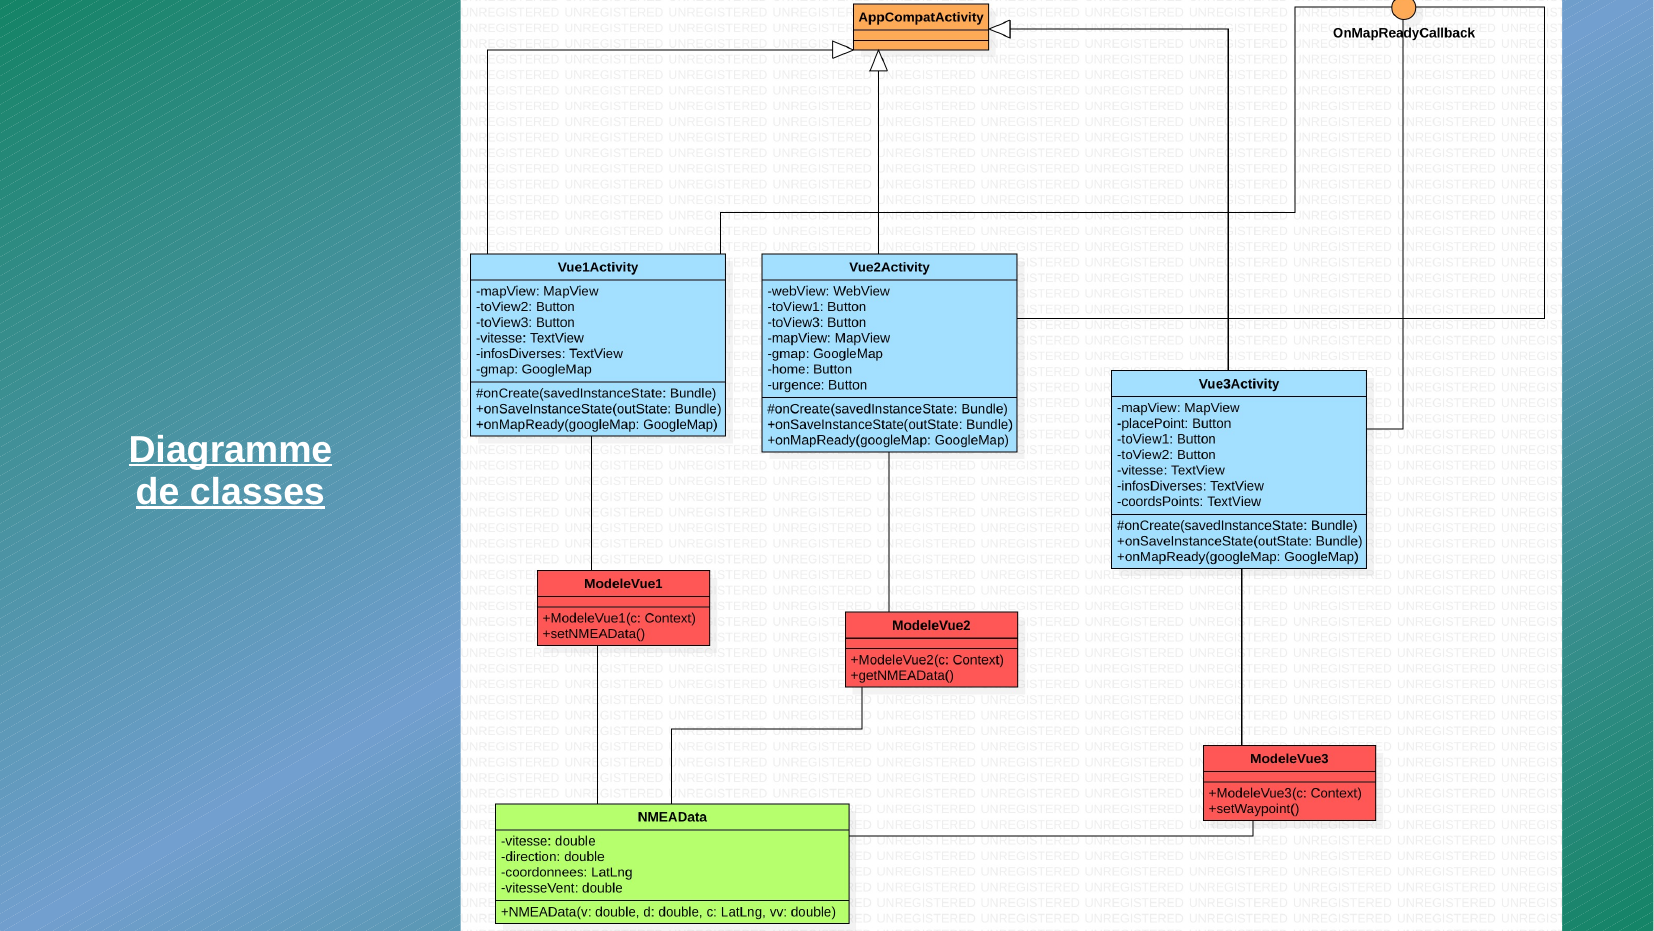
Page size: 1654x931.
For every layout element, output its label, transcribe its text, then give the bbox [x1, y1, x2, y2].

picture [460, 0, 1563, 931]
text_box Diagramme de classes [82, 420, 378, 520]
